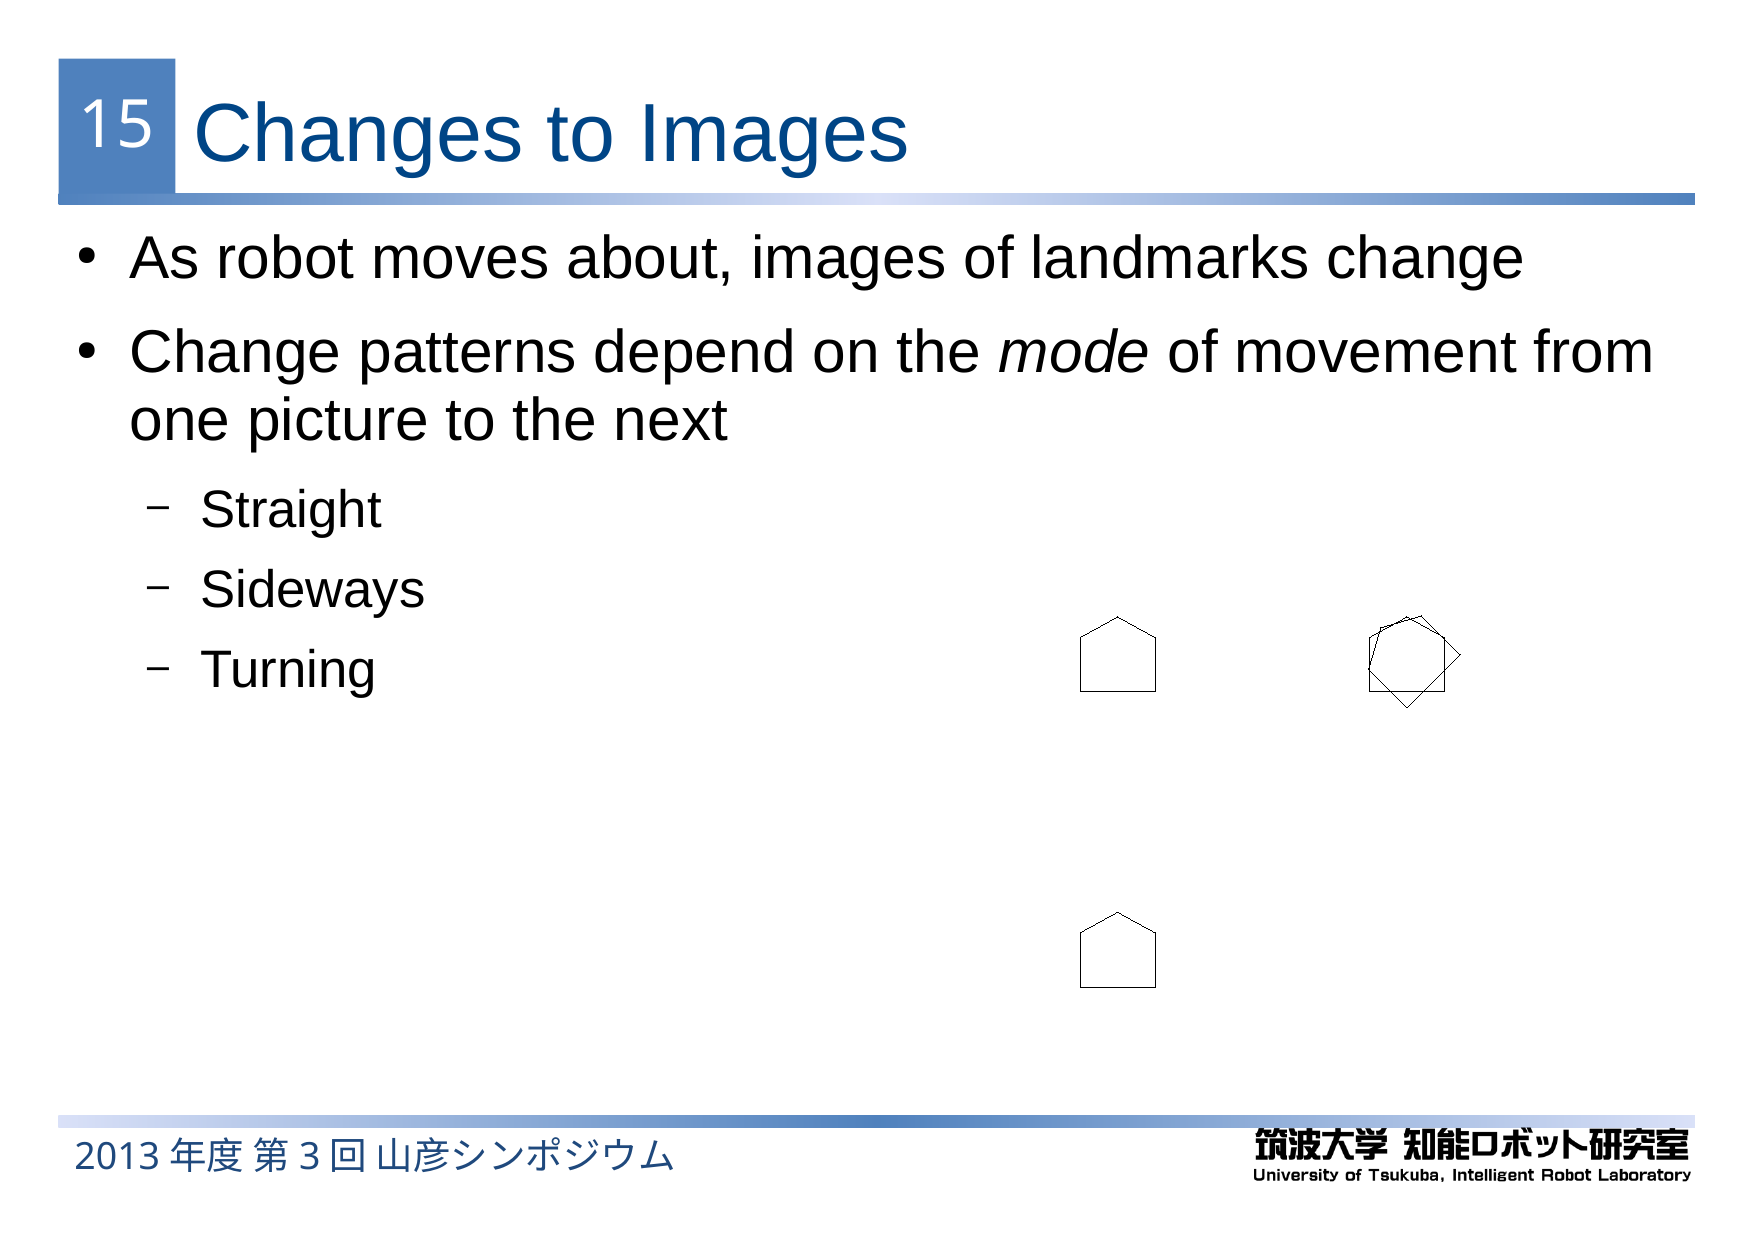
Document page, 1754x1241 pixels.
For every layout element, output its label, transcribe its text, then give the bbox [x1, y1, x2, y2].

list As robot moves about, images of landmarks change Change patterns depend on the mode of movement from one picture to the next Straight Sideways Turning [58, 223, 1696, 876]
picture [1252, 1127, 1691, 1182]
title Changes to Images [193, 61, 1651, 205]
